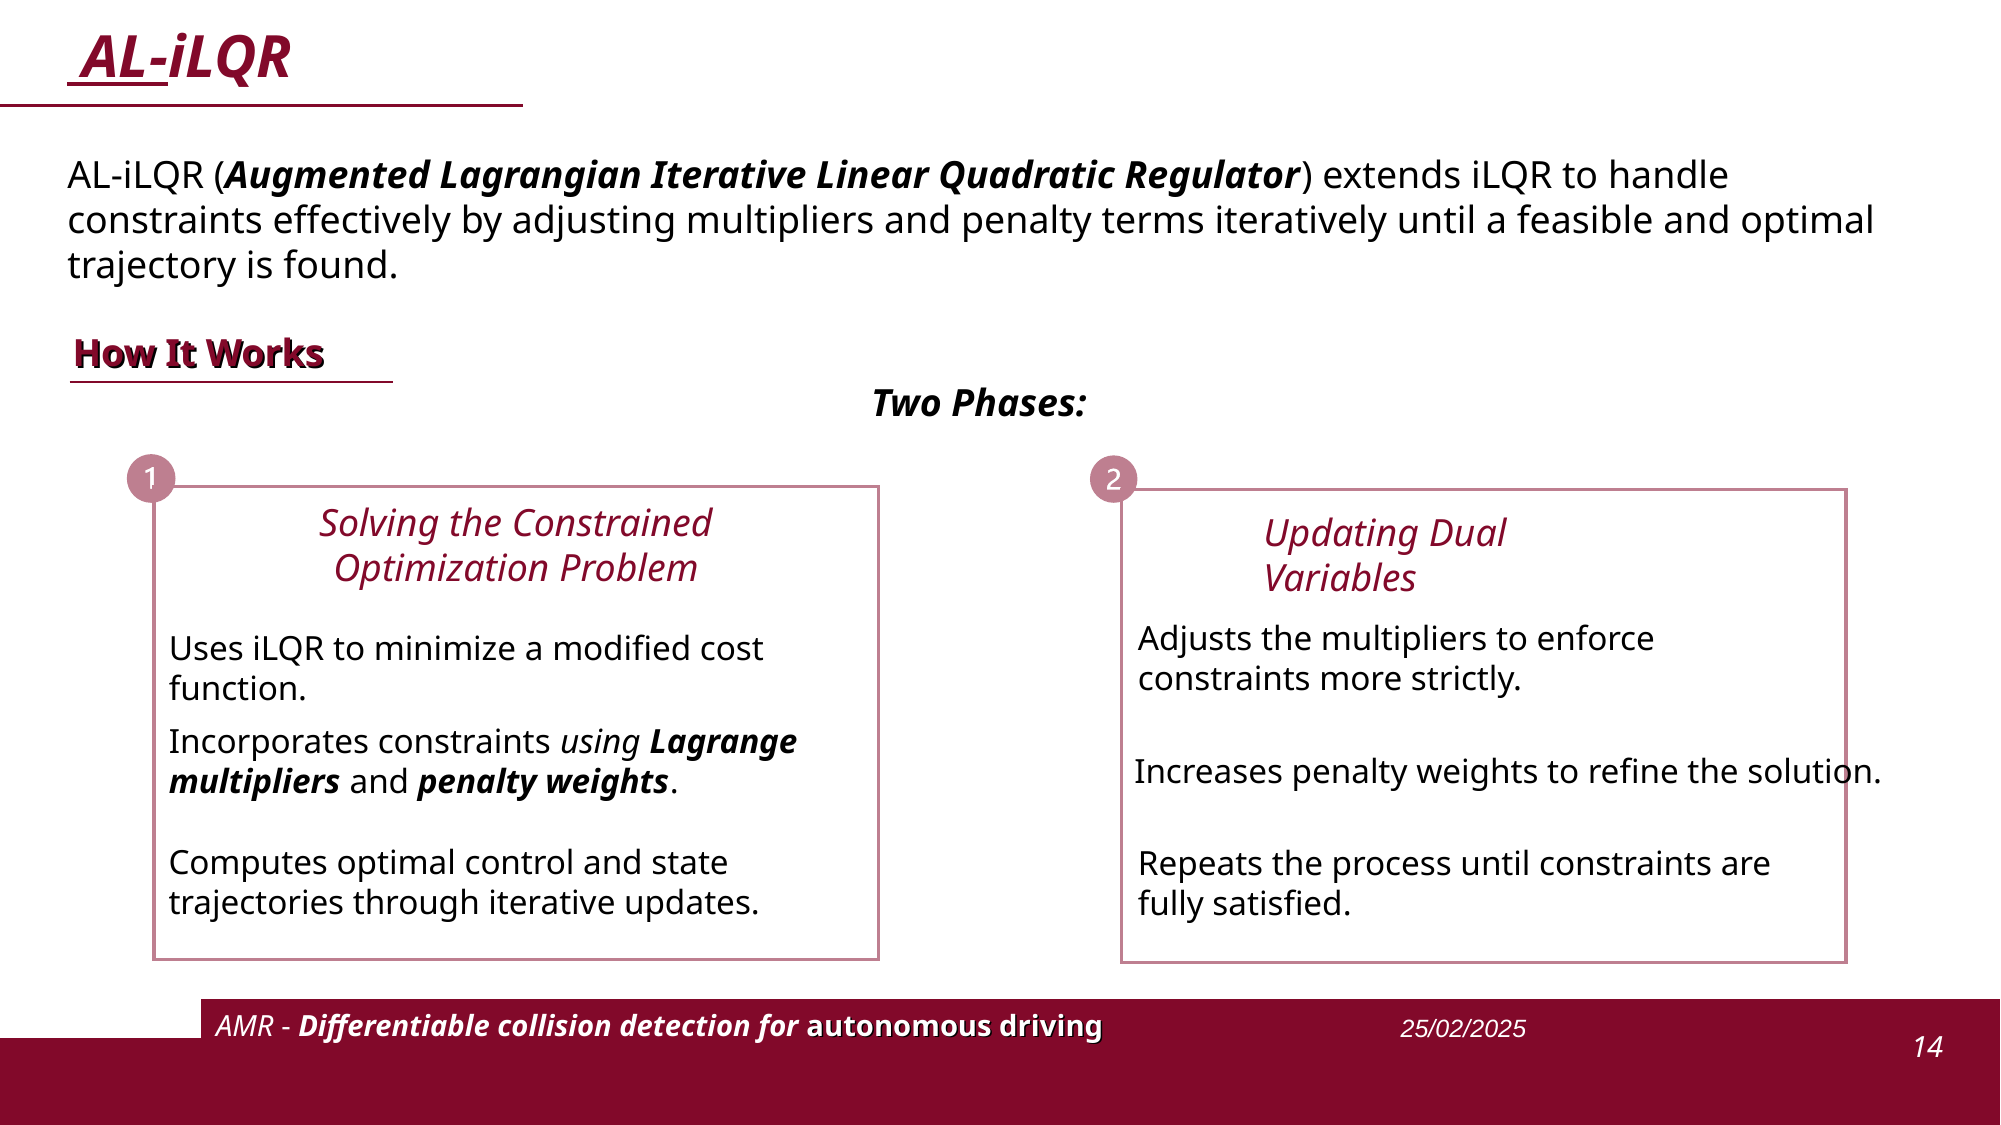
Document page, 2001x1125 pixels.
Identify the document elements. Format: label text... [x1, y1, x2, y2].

text_box Two Phases: [856, 370, 1857, 432]
text_box Repeats the process until constraints are fully satisfied. [1122, 834, 1815, 931]
picture [120, 447, 183, 510]
text_box 25/02/2025 [1385, 1004, 1589, 1050]
text_box Solving the Constrained Optimization Problem [195, 491, 837, 598]
text_box Incorporates constraints using Lagrange multipliers and penalty weights. [154, 712, 879, 809]
text_box Adjusts the multipliers to enforce constraints more strictly. [1122, 610, 1848, 706]
text_box How It Works [57, 321, 345, 382]
text_box AL-iLQR [52, 11, 340, 98]
text_box [0, 999, 2000, 1125]
text_box Uses iLQR to minimize a modified cost function. [154, 619, 906, 676]
text_box Updating Dual Variables [1248, 501, 1675, 563]
text_box Computes optimal control and state trajectories through iterative updates. [153, 833, 892, 930]
text_box AL-iLQR (Augmented Lagrangian Iterative Linear Quadratic Regulator) extends iLQR to handle constraints effectively by adjusting multipliers and penalty terms iteratively until a feasible and optimal trajectory is found. [52, 143, 1923, 250]
text_box Increases penalty weights to refine the solution. [1119, 742, 2000, 798]
picture [1083, 448, 1145, 510]
text_box AMR - Differentiable collision detection for autonomous driving [201, 999, 1202, 1051]
text_box 14 [1896, 1020, 1966, 1072]
